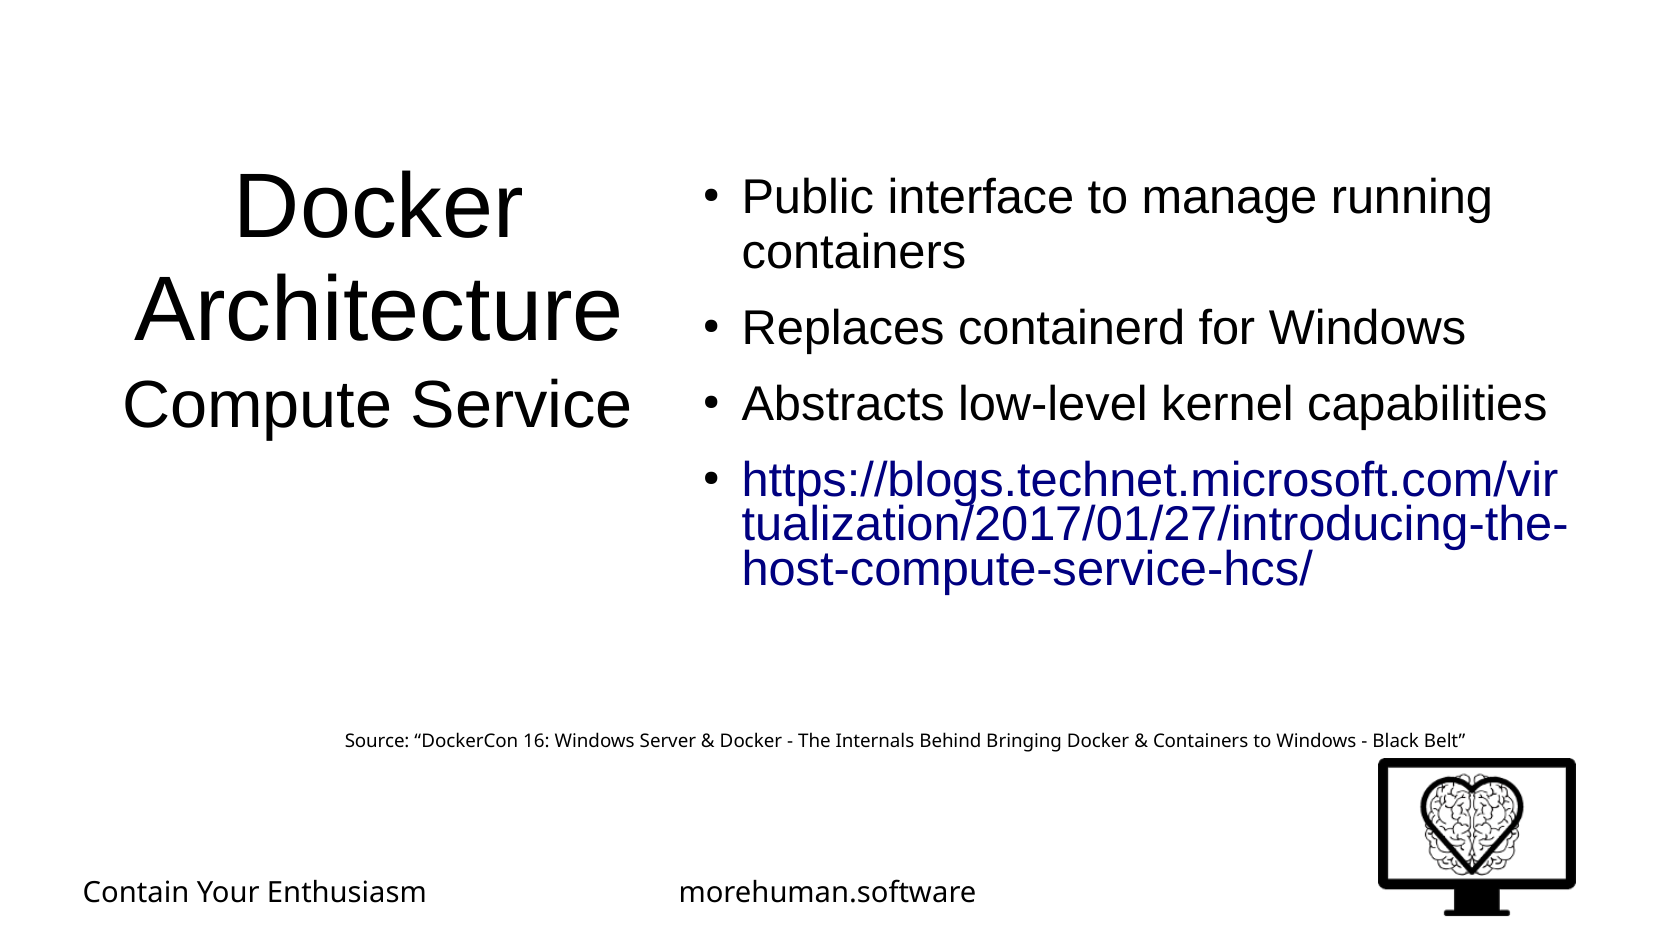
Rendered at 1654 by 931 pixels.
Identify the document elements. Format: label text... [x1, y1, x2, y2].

text_box Source: “DockerCon 16: Windows Server & Docker - The Internals Behind Bringing Docker & Containers to Windows - Black Belt” [330, 720, 1569, 757]
picture [1378, 758, 1576, 925]
title Docker Architecture [83, 154, 676, 371]
text_box Compute Service [81, 367, 674, 673]
list Public interface to manage running containers Replaces containerd for Windows Abstracts low-level kernel capabilities https://blogs.technet.microsoft.com/virtualization/2017/01/27/introducing-the-host-compute-service-hcs/ [690, 169, 1572, 545]
